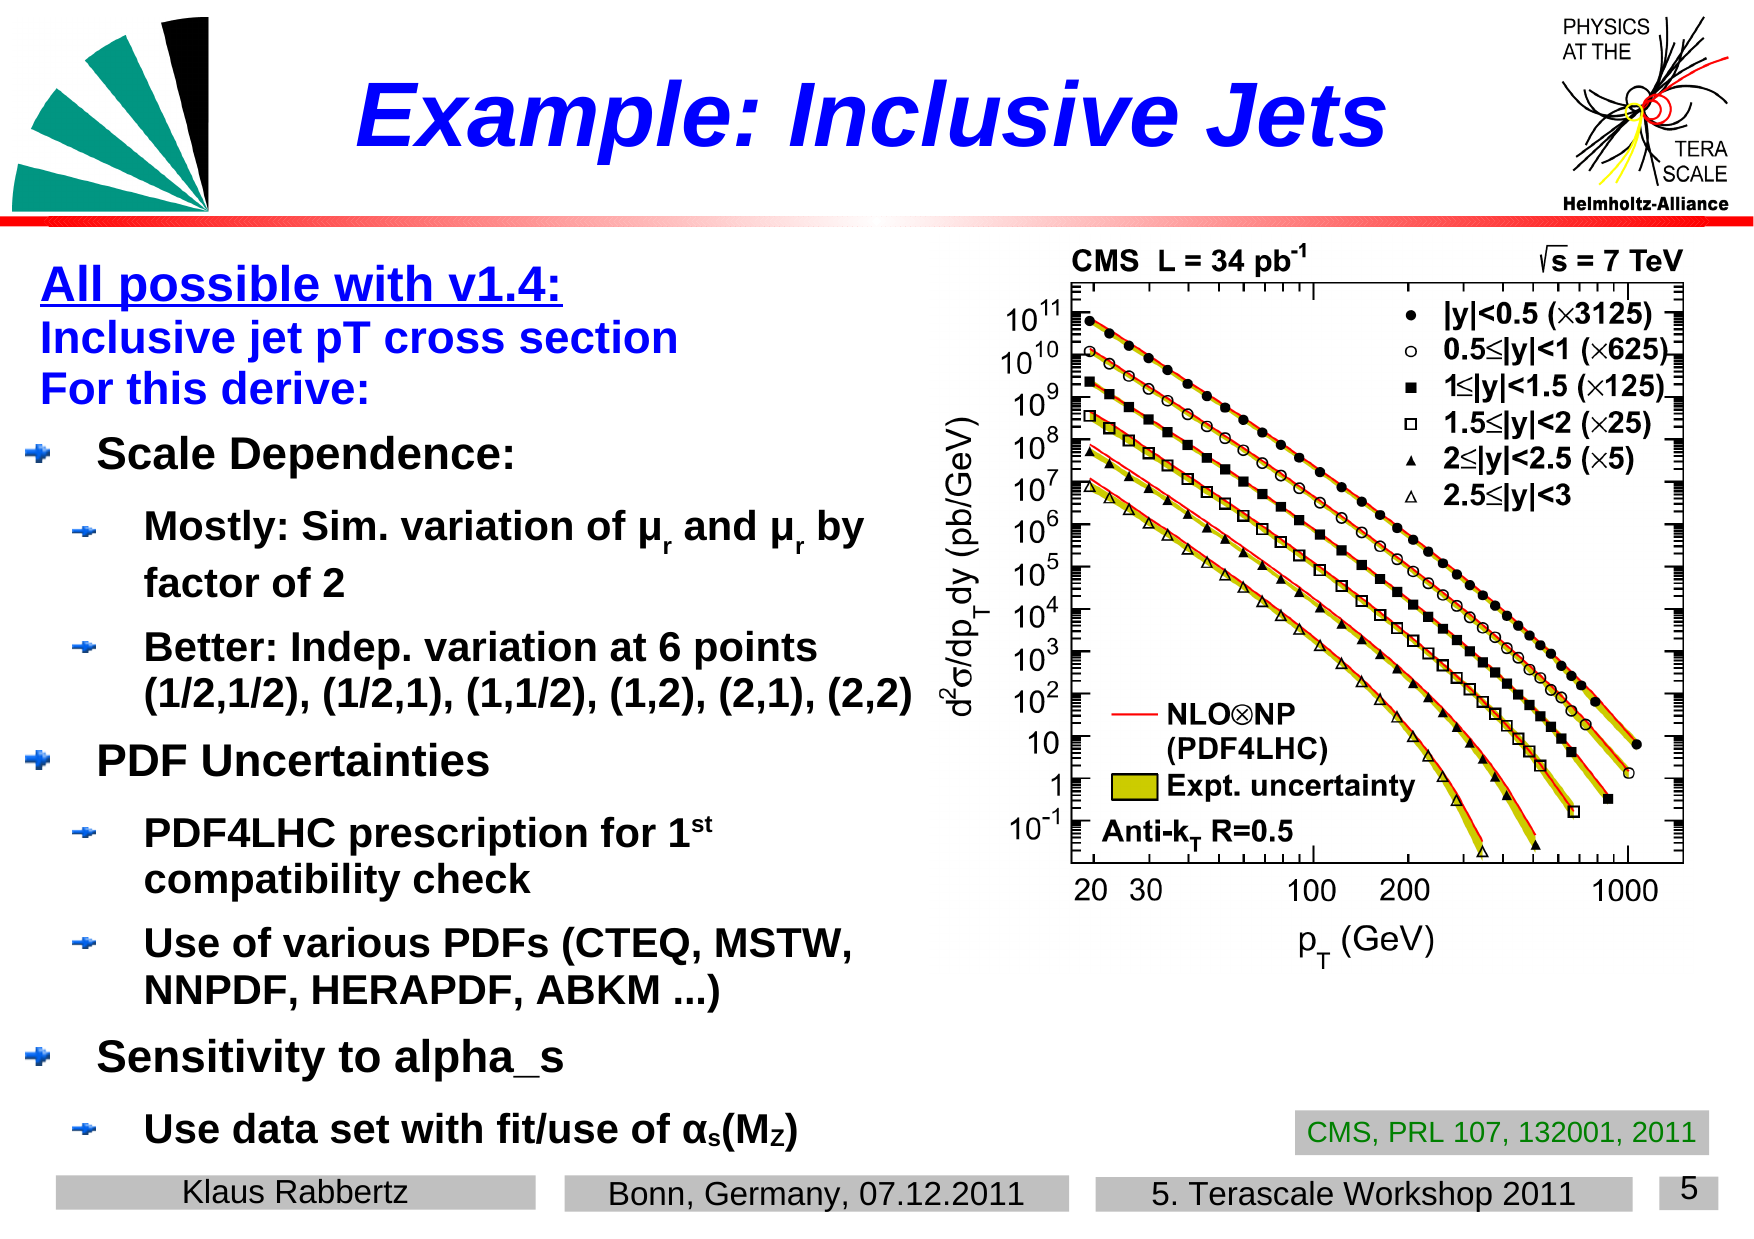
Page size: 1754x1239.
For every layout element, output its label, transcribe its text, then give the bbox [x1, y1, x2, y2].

list Scale Dependence: Mostly: Sim. variation of μr and μr by factor of 2 Better: Indep. variation at 6 points (1/2,1/2), (1/2,1), (1,1/2), (1,2), (2,1), (2,2) PDF Uncertainties PDF4LHC prescription for 1st compatibility check Use of various PDFs (CTEQ, MSTW, NNPDF, HERAPDF, ABKM ...) Sensitivity to alpha_s Use data set with fit/use of αs(MZ) [0, 428, 937, 1180]
picture [929, 234, 1694, 974]
picture [12, 17, 209, 214]
text_box All possible with v1.4: Inclusive jet pT cross section For this derive: [28, 250, 765, 424]
picture [1546, 9, 1744, 223]
title Example: Inclusive Jets [220, 16, 1525, 213]
text_box CMS, PRL 107, 132001, 2011 [1295, 1110, 1710, 1156]
